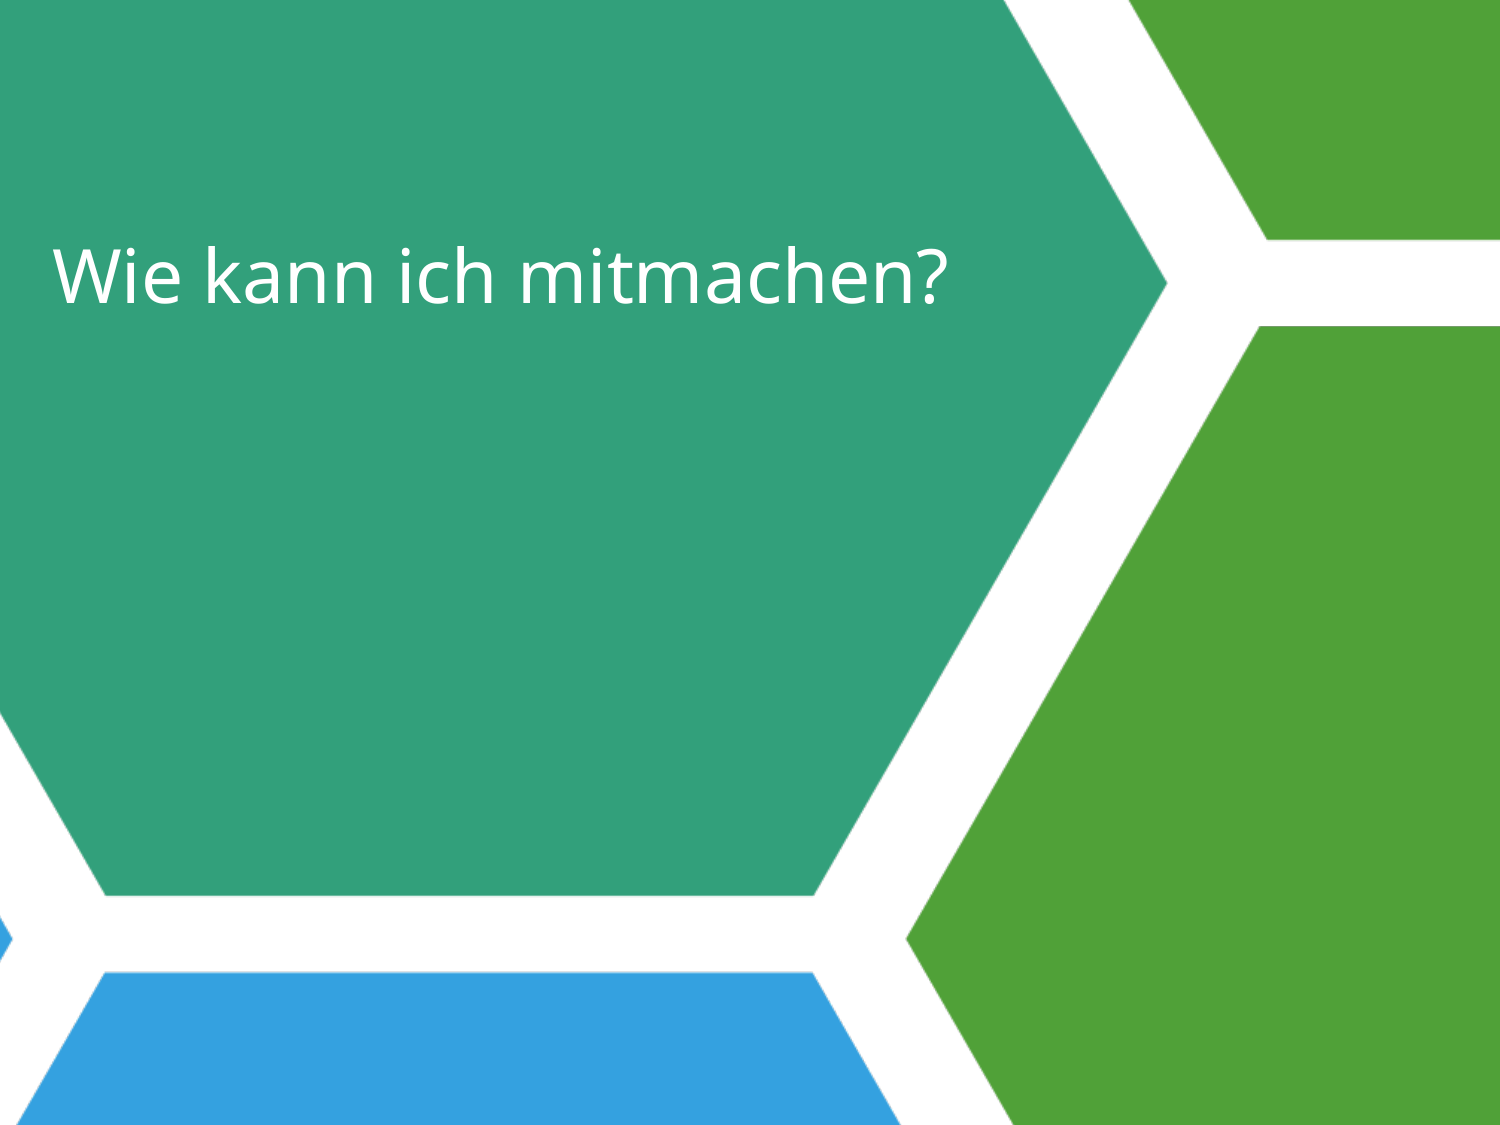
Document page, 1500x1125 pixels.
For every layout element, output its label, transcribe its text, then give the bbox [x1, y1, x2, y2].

title Wie kann ich mitmachen? [52, 147, 1261, 401]
picture [0, 0, 1500, 1125]
